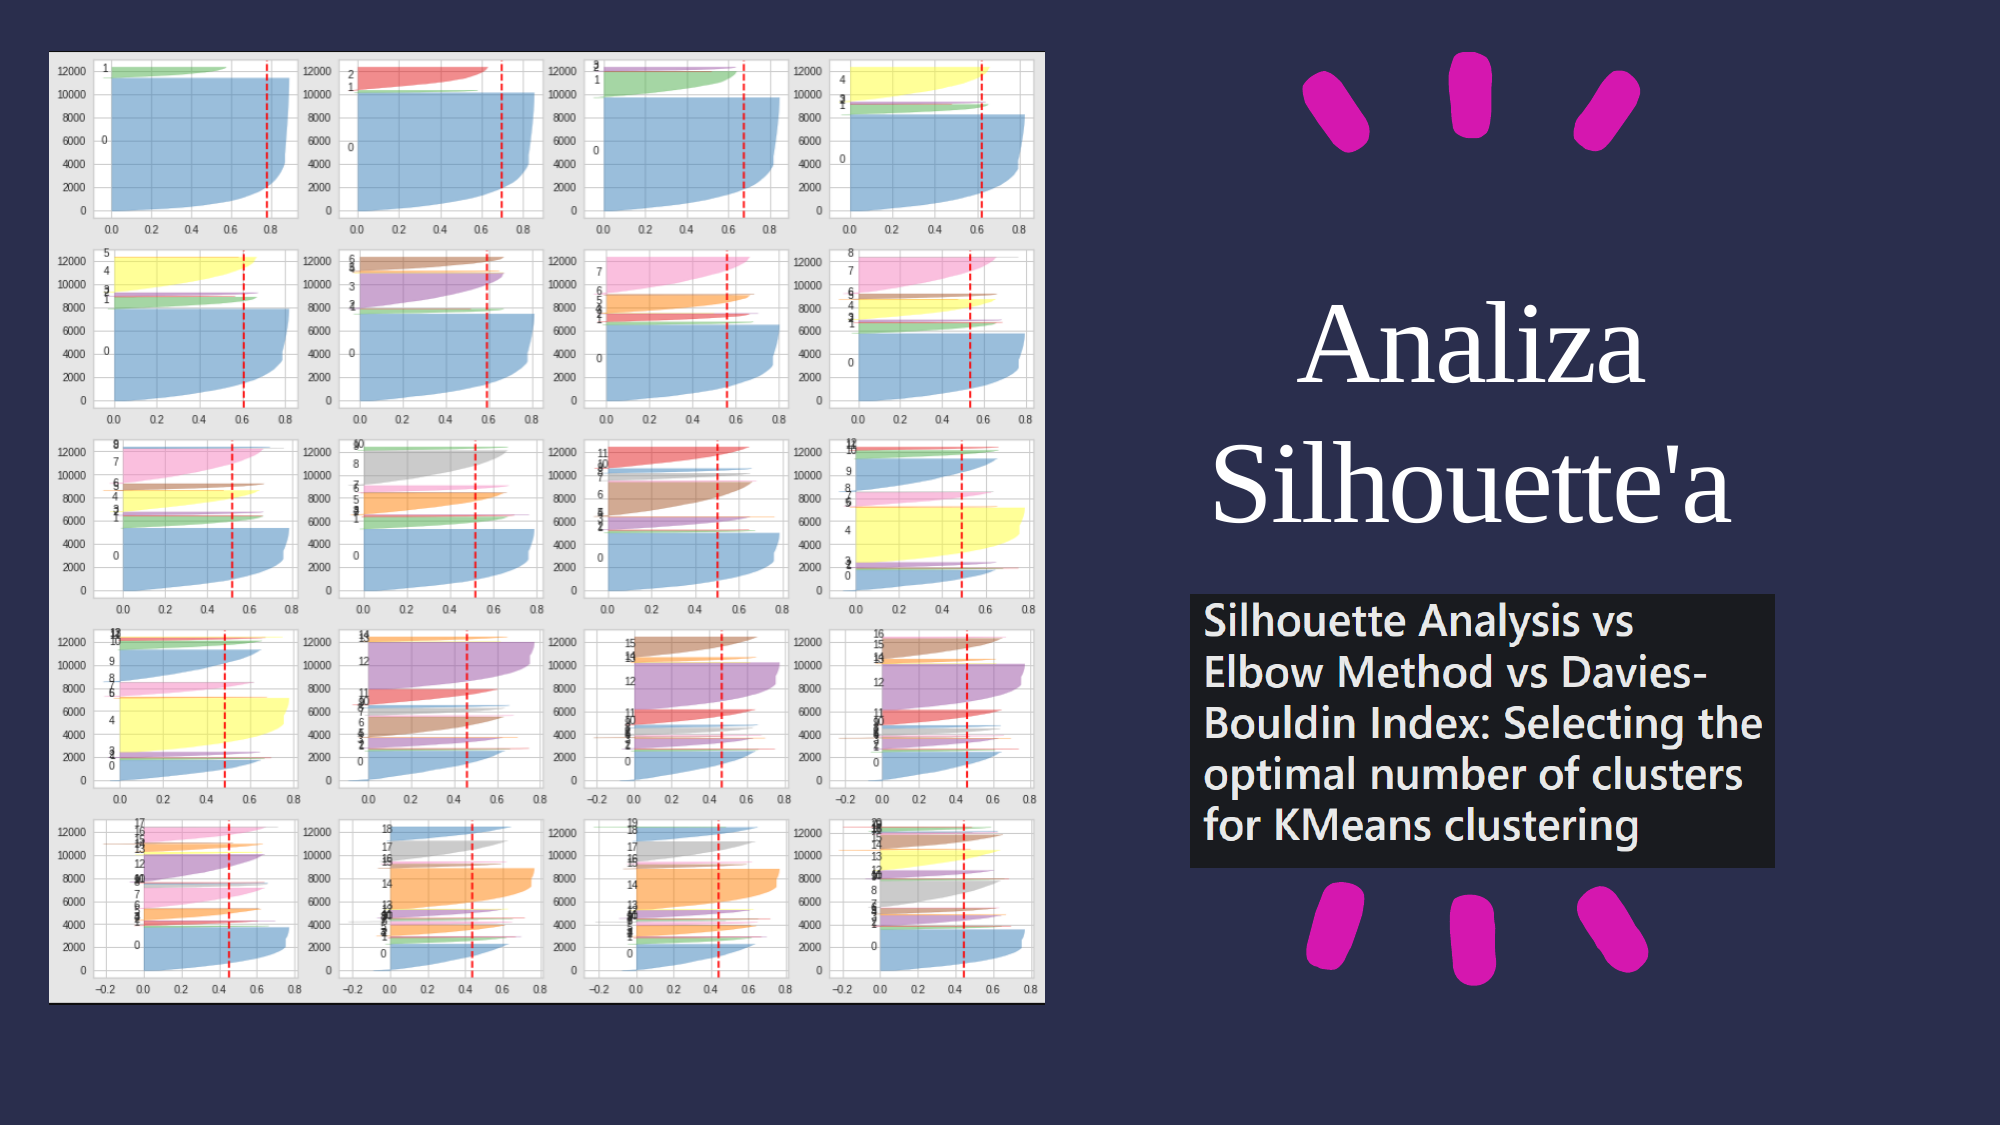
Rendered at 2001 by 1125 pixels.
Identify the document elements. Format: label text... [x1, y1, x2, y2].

text_box [0, 0, 2000, 1125]
title Analiza Silhouette'a [1059, 222, 1883, 546]
picture [49, 51, 1045, 1005]
picture [1190, 594, 1775, 868]
